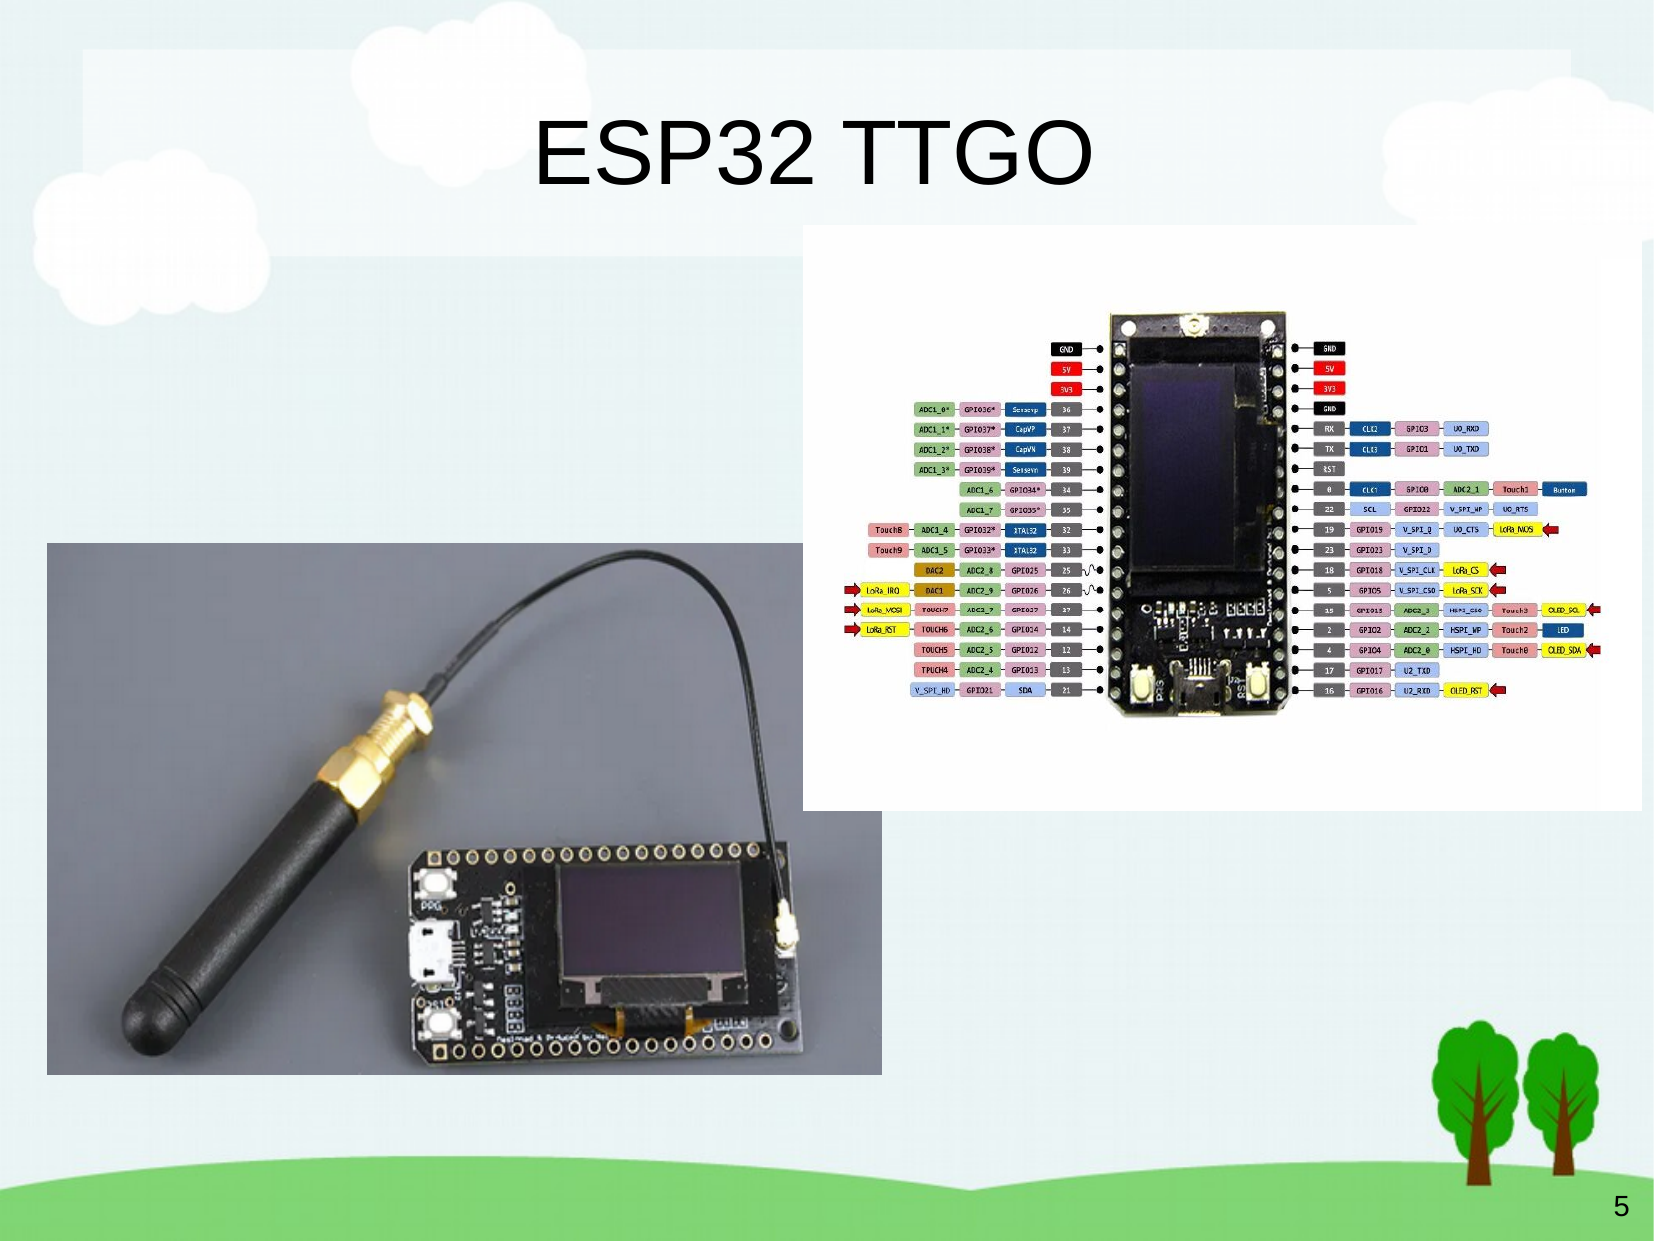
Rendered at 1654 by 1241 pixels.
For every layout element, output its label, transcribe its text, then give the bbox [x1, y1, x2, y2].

picture [0, 0, 1654, 1241]
title ESP32 TTGO [82, 49, 1571, 257]
